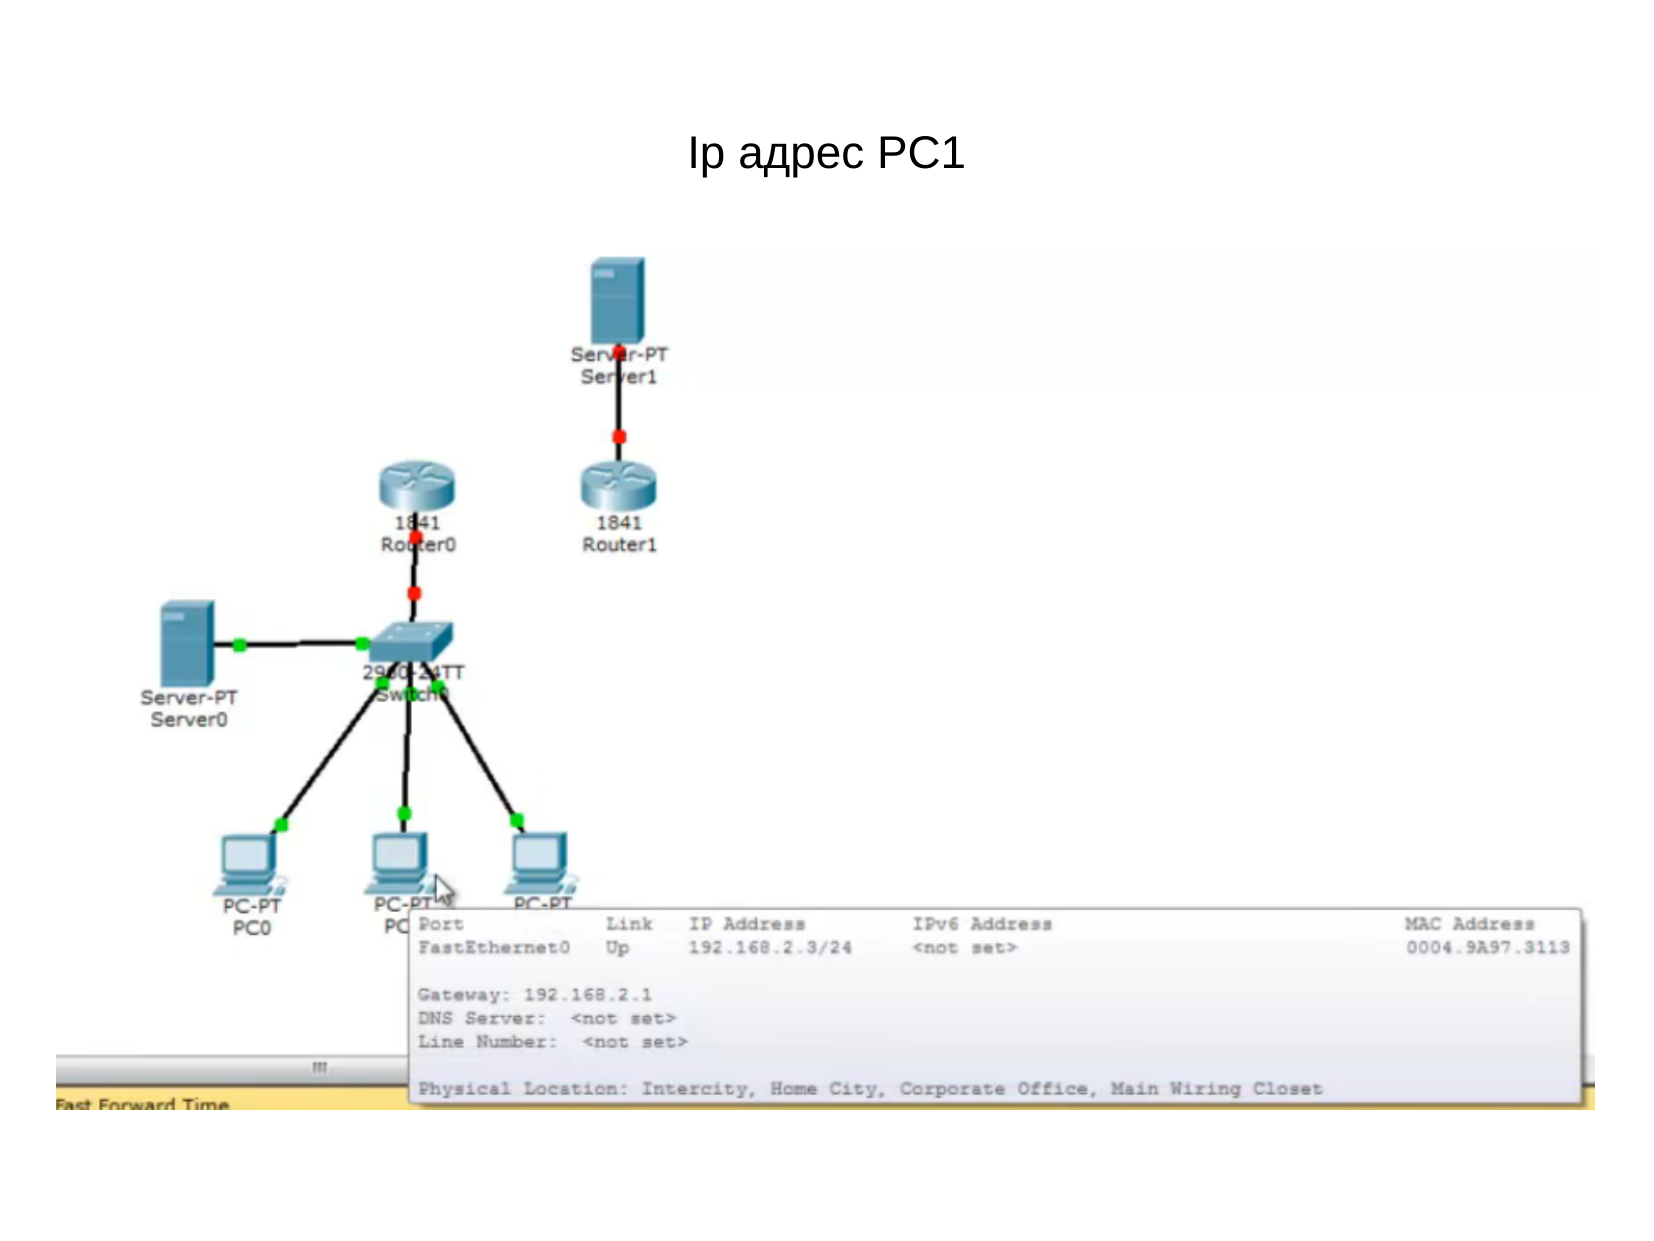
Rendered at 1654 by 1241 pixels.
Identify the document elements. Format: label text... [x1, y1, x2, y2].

title Ip адрес PC1 [82, 49, 1571, 247]
picture [56, 247, 1595, 1111]
